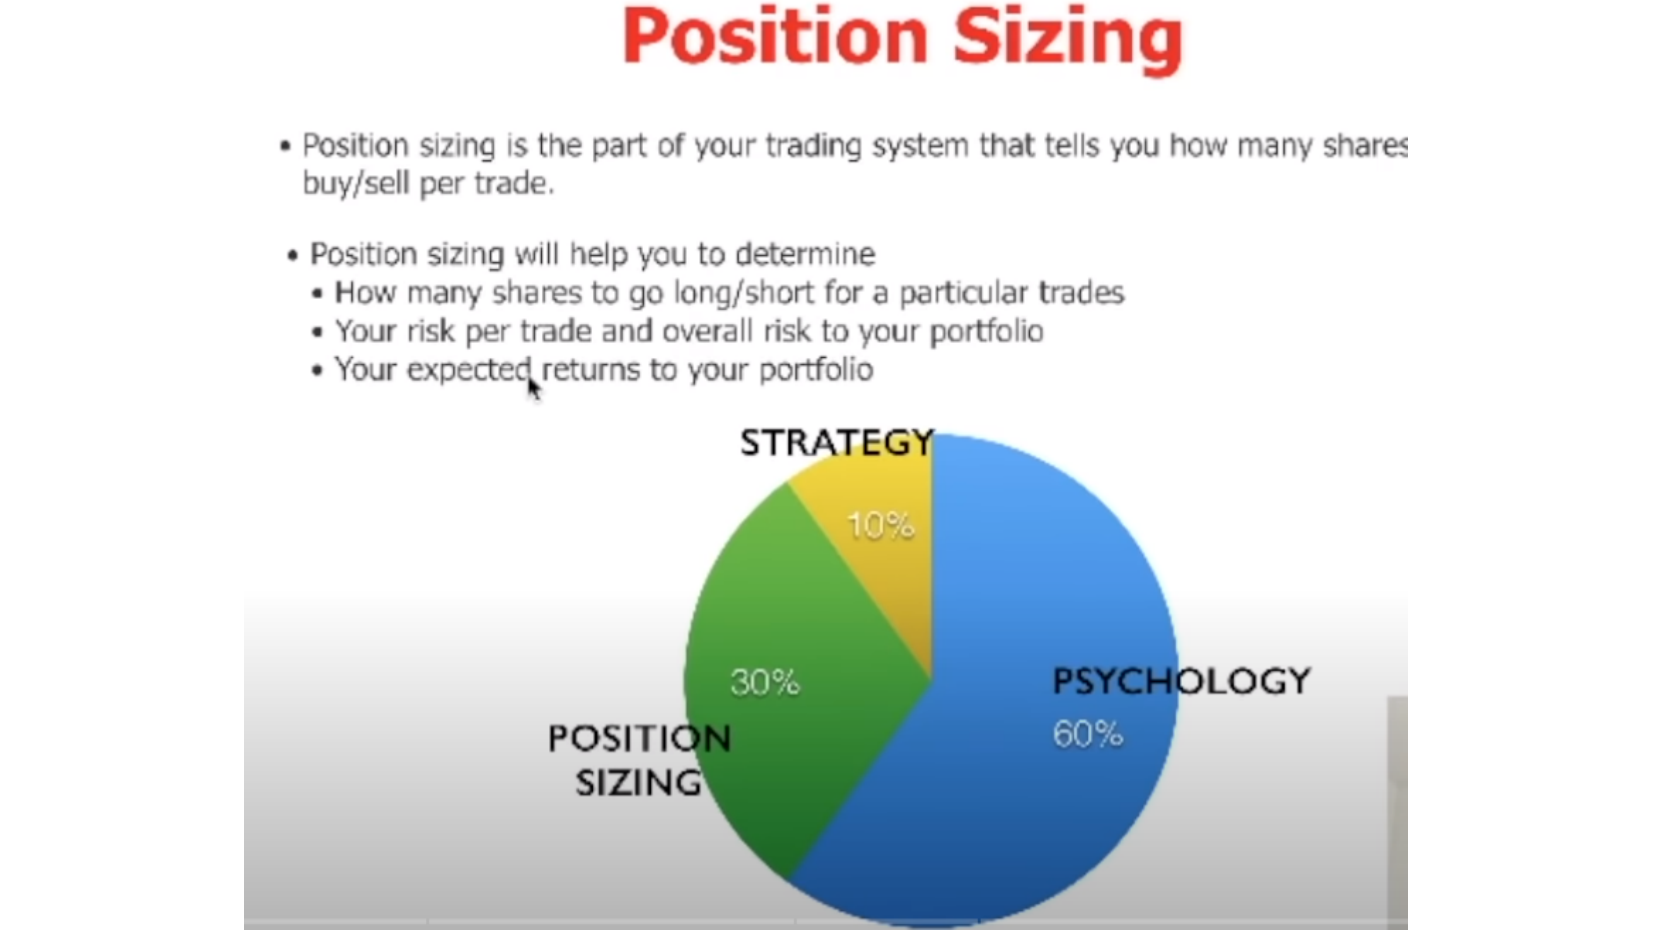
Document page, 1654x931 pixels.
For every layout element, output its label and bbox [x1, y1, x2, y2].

picture [244, 0, 1408, 930]
